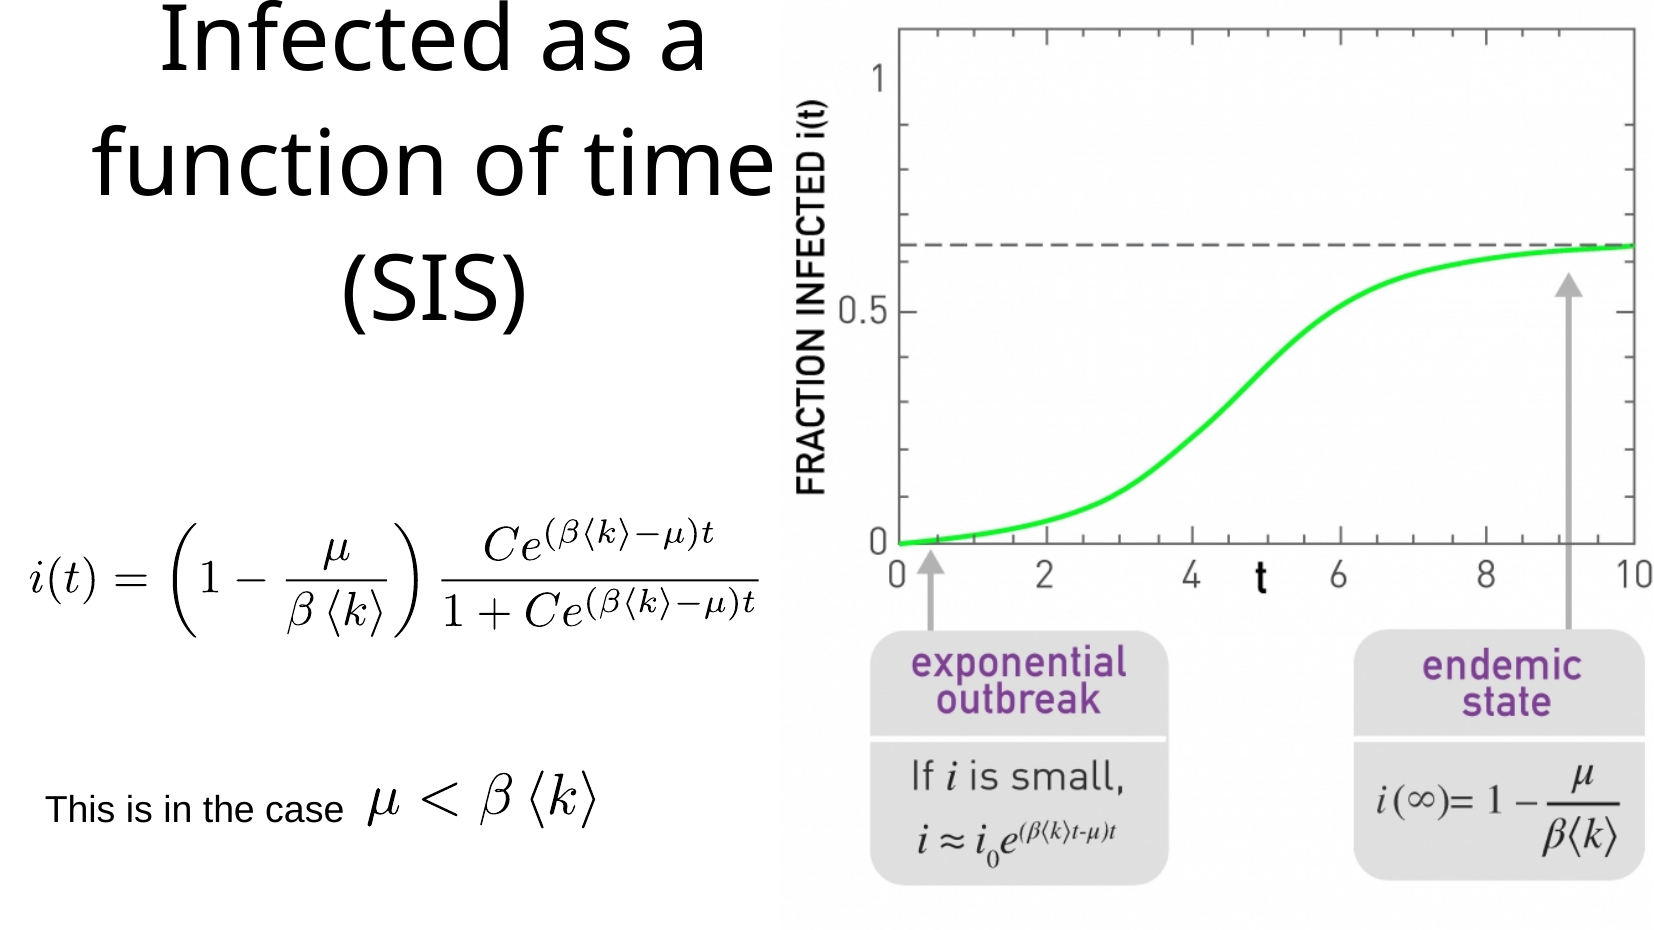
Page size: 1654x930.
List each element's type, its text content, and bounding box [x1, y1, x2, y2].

text_box [365, 770, 602, 829]
picture [780, 0, 1653, 930]
text_box [28, 517, 759, 638]
text_box This is in the case [30, 780, 826, 930]
title Infected as a function of time (SIS) [0, 0, 780, 321]
